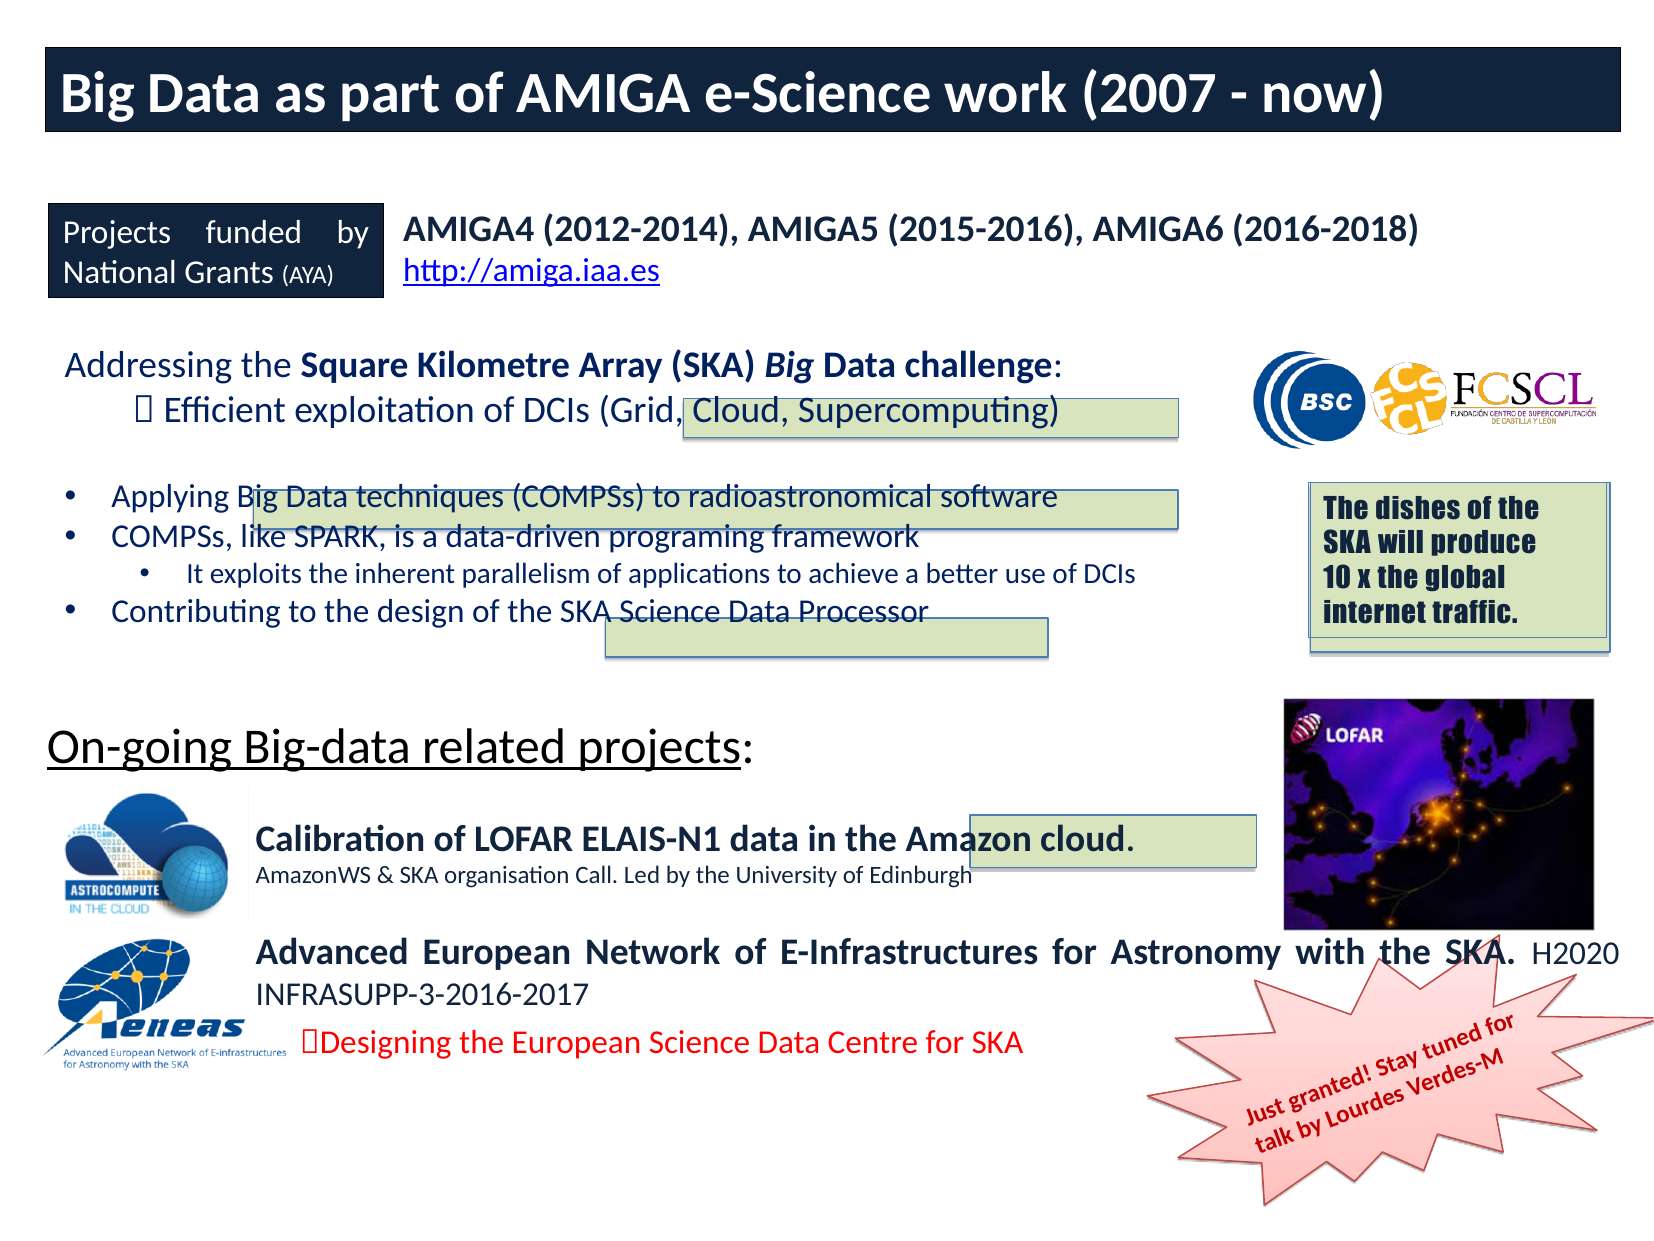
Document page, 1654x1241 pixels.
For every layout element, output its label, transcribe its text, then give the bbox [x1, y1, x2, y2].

picture [1370, 360, 1596, 437]
text_box [1262, 1068, 1597, 1205]
text_box Big Data as part of AMIGA e-Science work (2007 - now) [45, 47, 1621, 132]
text_box Calibration of LOFAR ELAIS-N1 data in the Amazon cloud. AmazonWS & SKA organisation Call. Led by the University of Edinburgh [240, 806, 1283, 897]
text_box [605, 637, 1049, 657]
text_box On-going Big-data related projects: [32, 705, 1127, 781]
picture [35, 787, 292, 1074]
text_box [1634, 1017, 1654, 1027]
text_box The dishes of the SKA will produce 10 x the global internet traffic. [1308, 482, 1607, 638]
picture [1283, 698, 1595, 931]
text_box AMIGA4 (2012-2014), AMIGA5 (2015-2016), AMIGA6 (2016-2018) http://amiga.iaa.es [388, 196, 1582, 296]
text_box Advanced European Network of E-Infrastructures for Astronomy with the SKA. H2020 INFRASUPP-3-2016-2017 Designing the European Science Data Centre for SKA [240, 919, 1634, 1068]
text_box Just granted! Stay tuned for talk by Lourdes Verdes-M [1223, 976, 1583, 1172]
text_box Projects funded by National Grants (AYA) [48, 203, 384, 298]
text_box [1310, 482, 1611, 652]
text_box [1147, 1068, 1310, 1162]
text_box Addressing the Square Kilometre Array (SKA) Big Data challenge:  Efficient exploitation of DCIs (Grid, Cloud, Supercomputing) Applying Big Data techniques (COMPSs) to radioastronomical software COMPSs, like SPARK, is a data-driven programing framework It exploits the inherent parallelism of applications to achieve a better use of DCIs Contributing to the design of the SKA Science Data Processor [49, 332, 1270, 637]
picture [1250, 346, 1367, 452]
